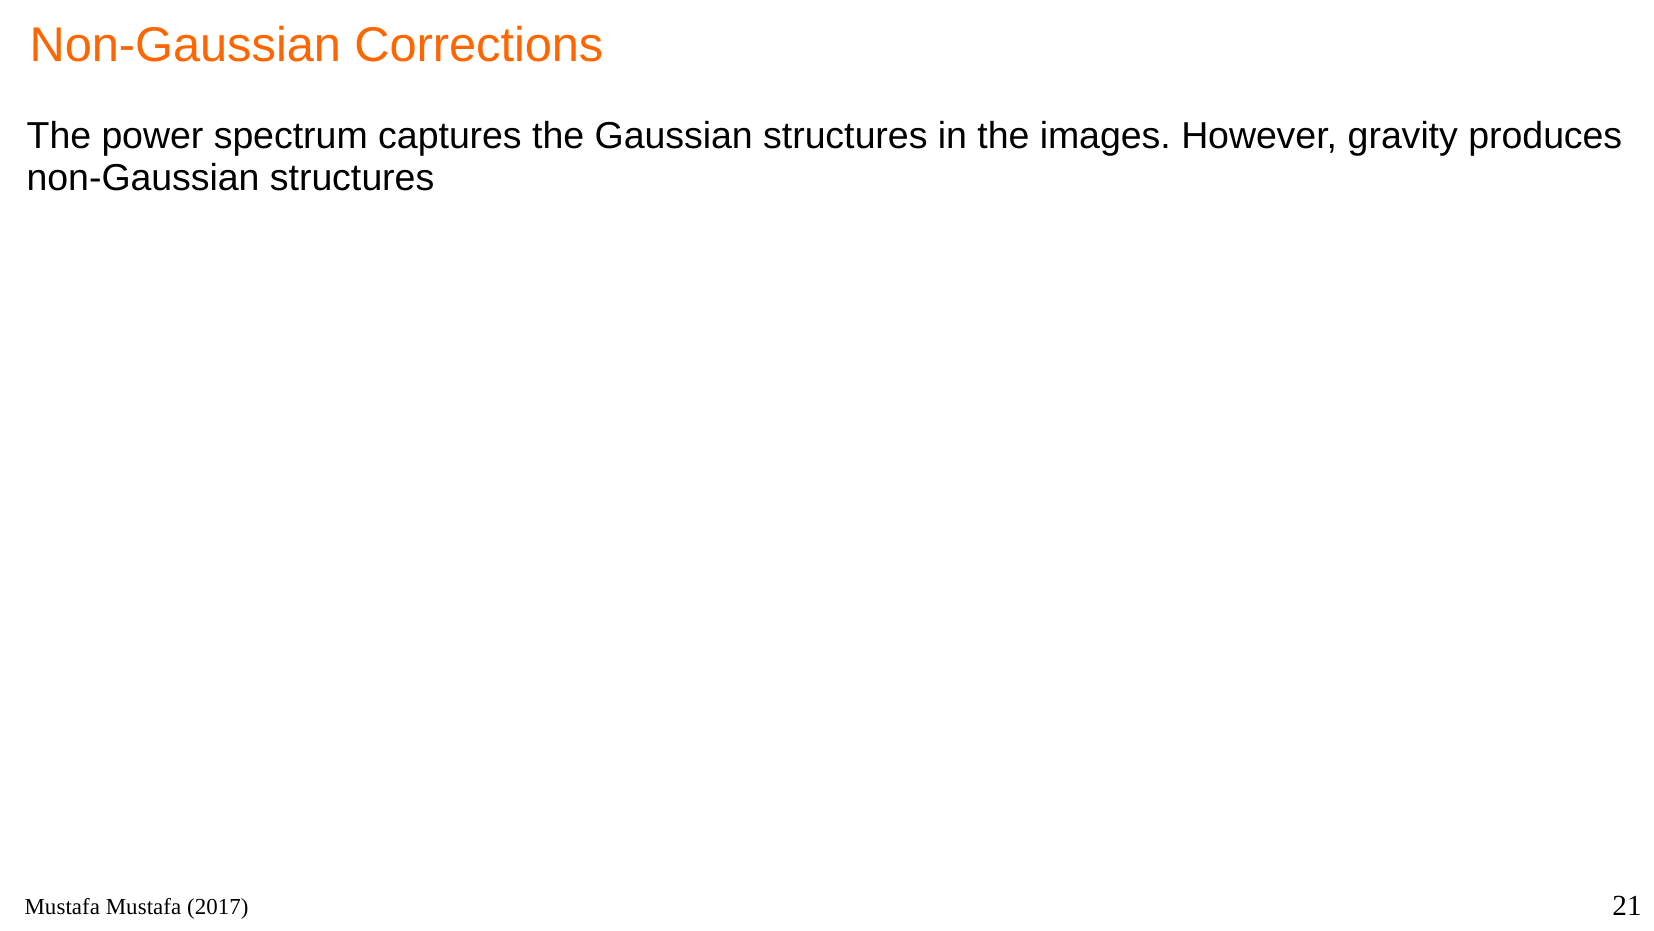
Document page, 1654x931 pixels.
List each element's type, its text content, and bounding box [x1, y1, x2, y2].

text_box The power spectrum captures the Gaussian structures in the images. However, gravity produces non-Gaussian structures [11, 106, 1647, 250]
title Non-Gaussian Corrections [29, 15, 1621, 74]
